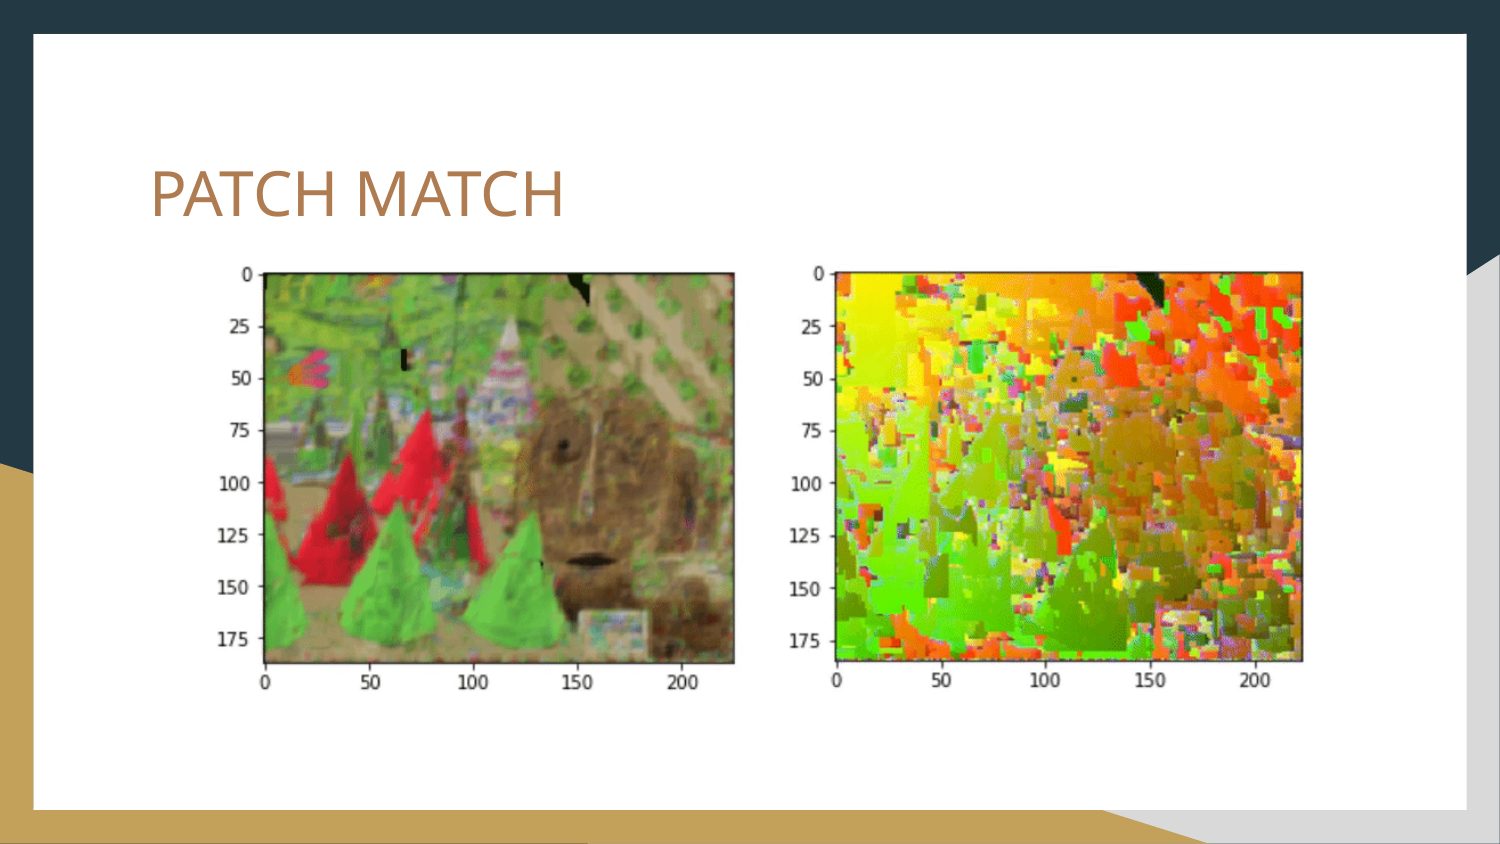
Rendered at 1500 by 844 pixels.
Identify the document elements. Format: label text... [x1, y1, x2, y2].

picture [204, 255, 751, 706]
title PATCH MATCH [134, 138, 1366, 296]
picture [776, 254, 1321, 703]
